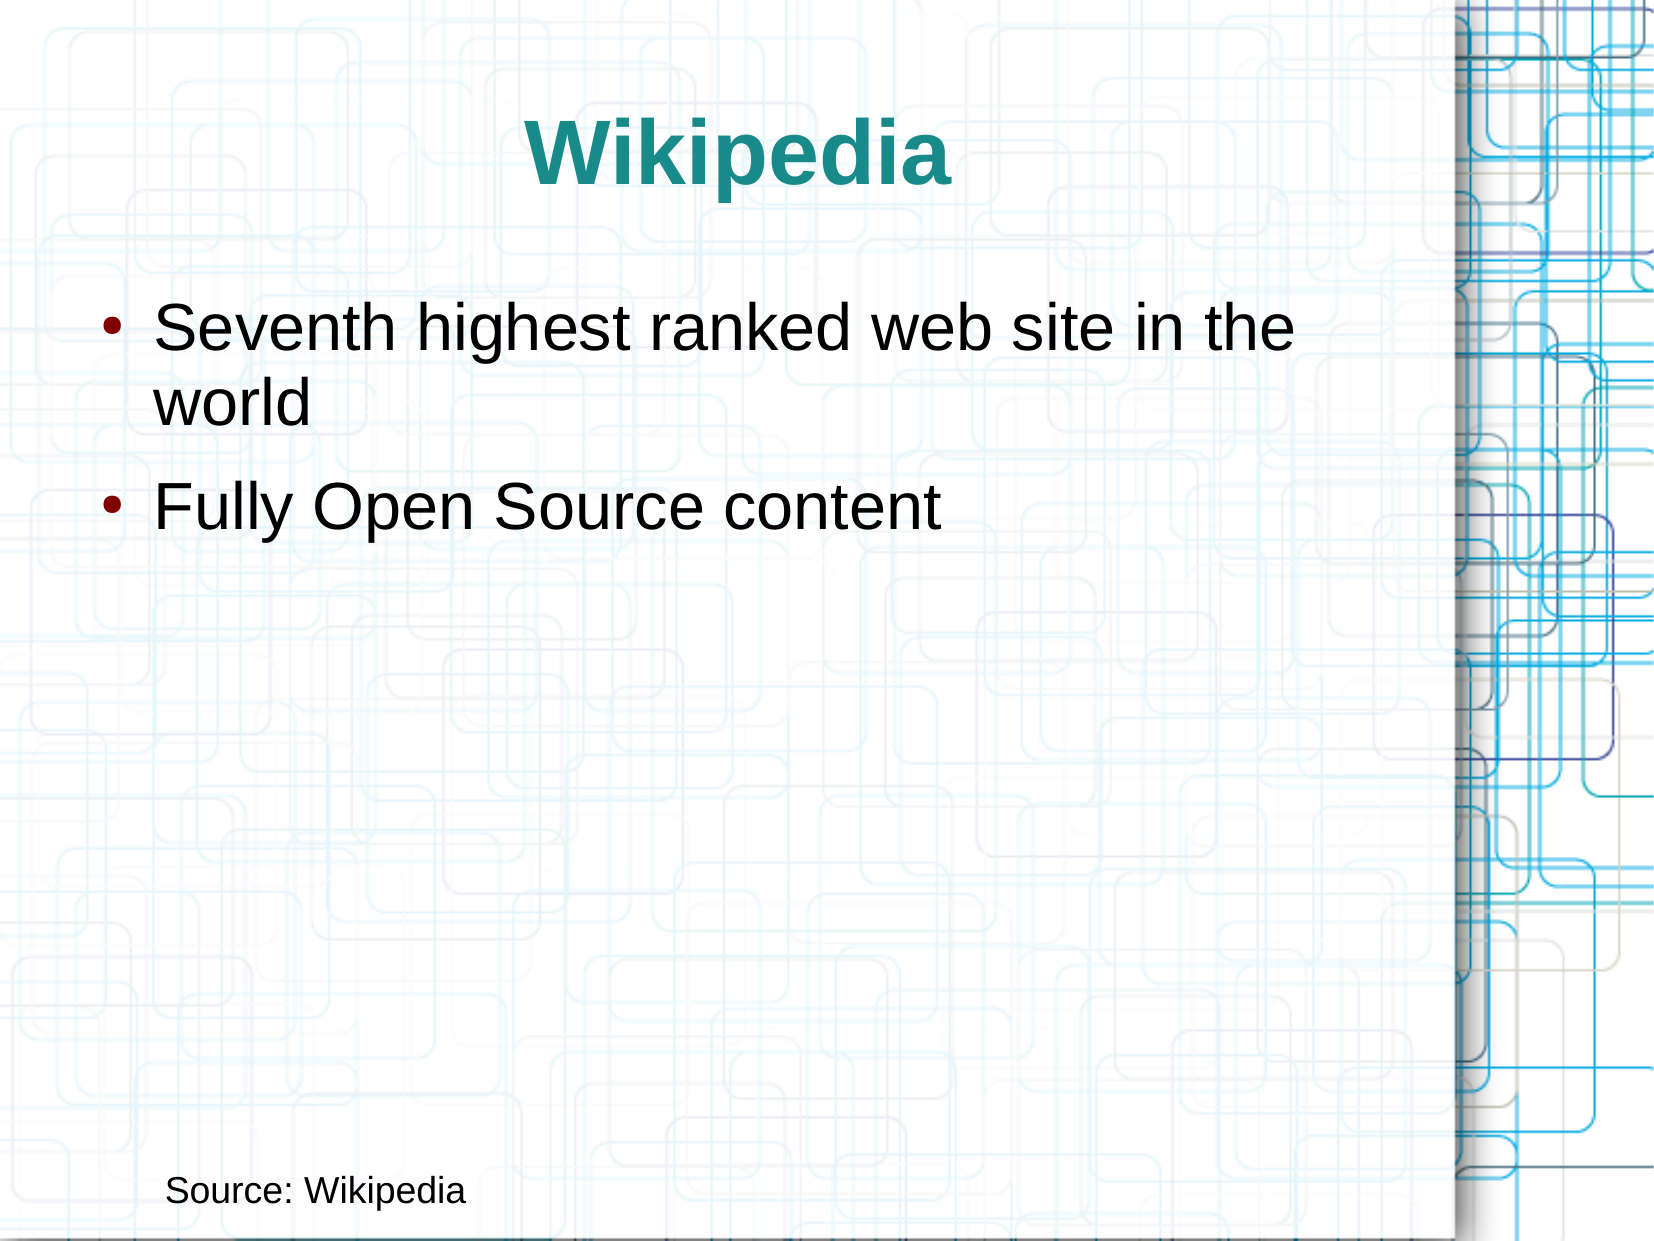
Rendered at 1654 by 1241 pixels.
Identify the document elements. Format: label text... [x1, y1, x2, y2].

text_box Source: Wikipedia [150, 1162, 601, 1220]
title Wikipedia [59, 56, 1418, 250]
picture [0, 0, 1654, 1241]
list Seventh highest ranked web site in the world Fully Open Source content [82, 290, 1418, 1094]
